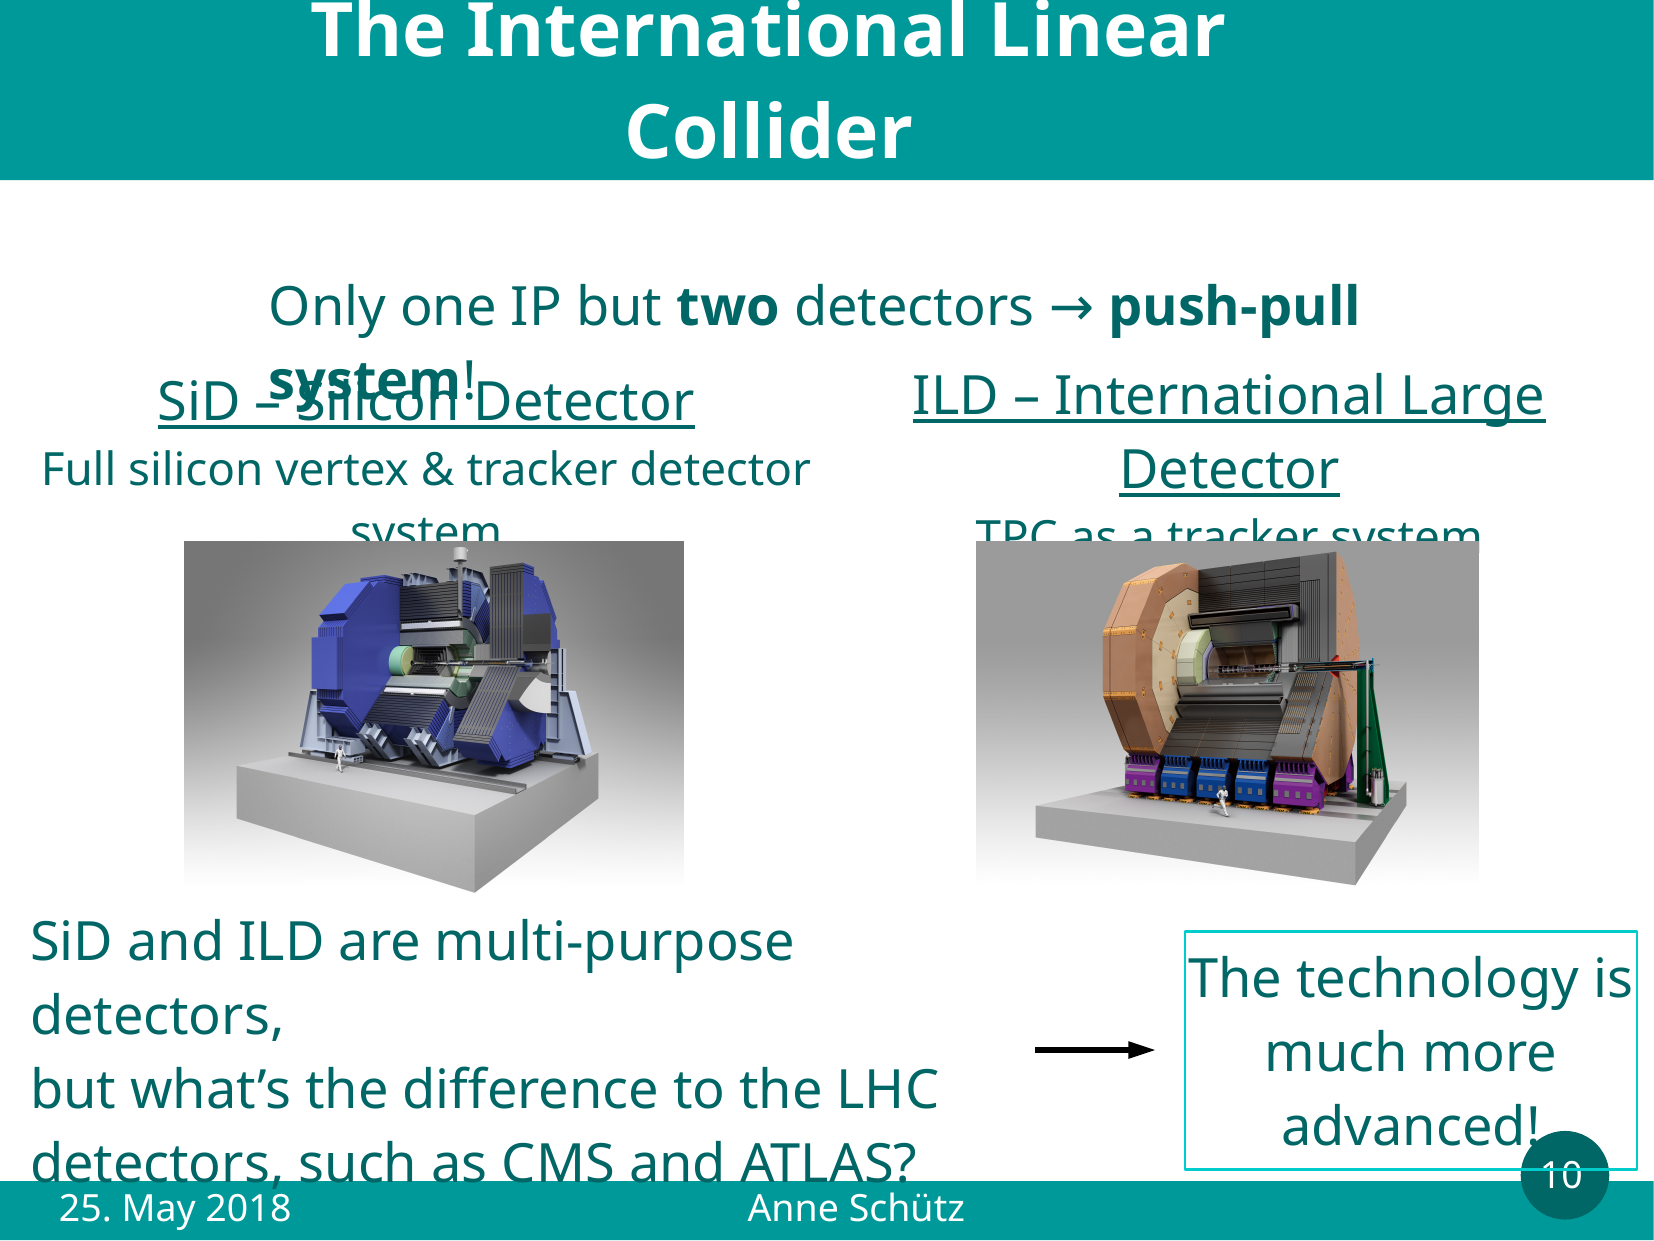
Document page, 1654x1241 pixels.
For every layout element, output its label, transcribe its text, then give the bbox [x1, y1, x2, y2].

picture [976, 541, 1479, 896]
text_box ILD – International Large Detector TPC as a tracker system [831, 379, 1627, 545]
text_box SiD and ILD are multi-purpose detectors, but what’s the difference to the LHC detectors, such as CMS and ATLAS? [30, 933, 1066, 1168]
picture [184, 541, 684, 897]
title The International Linear Collider The Detectors [310, 0, 1344, 269]
text_box Only one IP but two detectors → push-pull system! [268, 269, 1385, 414]
text_box The technology is much more advanced! [1185, 931, 1638, 1170]
text_box SiD – Silicon Detector Full silicon vertex & tracker detector system [28, 349, 824, 575]
